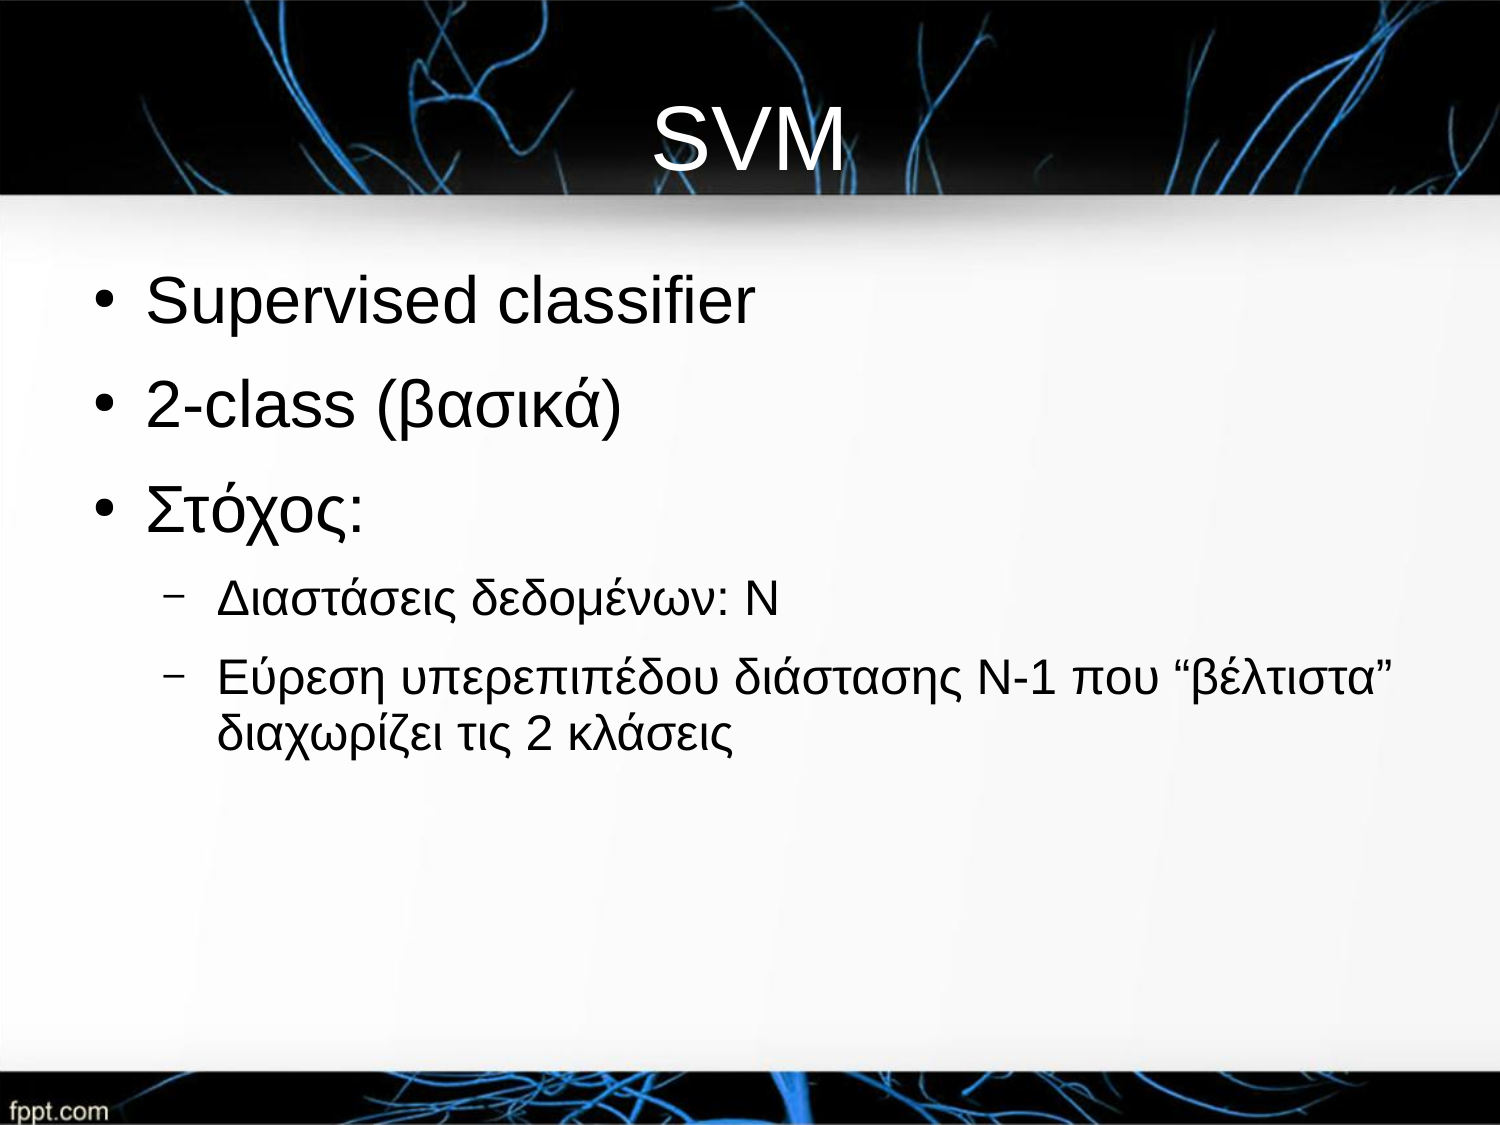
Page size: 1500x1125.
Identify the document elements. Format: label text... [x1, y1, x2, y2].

list Supervised classifier 2-class (βασικά) Στόχος: Διαστάσεις δεδομένων: Ν Εύρεση υπερεπιπέδου διάστασης Ν-1 που “βέλτιστα” διαχωρίζει τις 2 κλάσεις [75, 263, 1456, 1048]
title SVM [75, 45, 1425, 233]
picture [0, 0, 1500, 1125]
